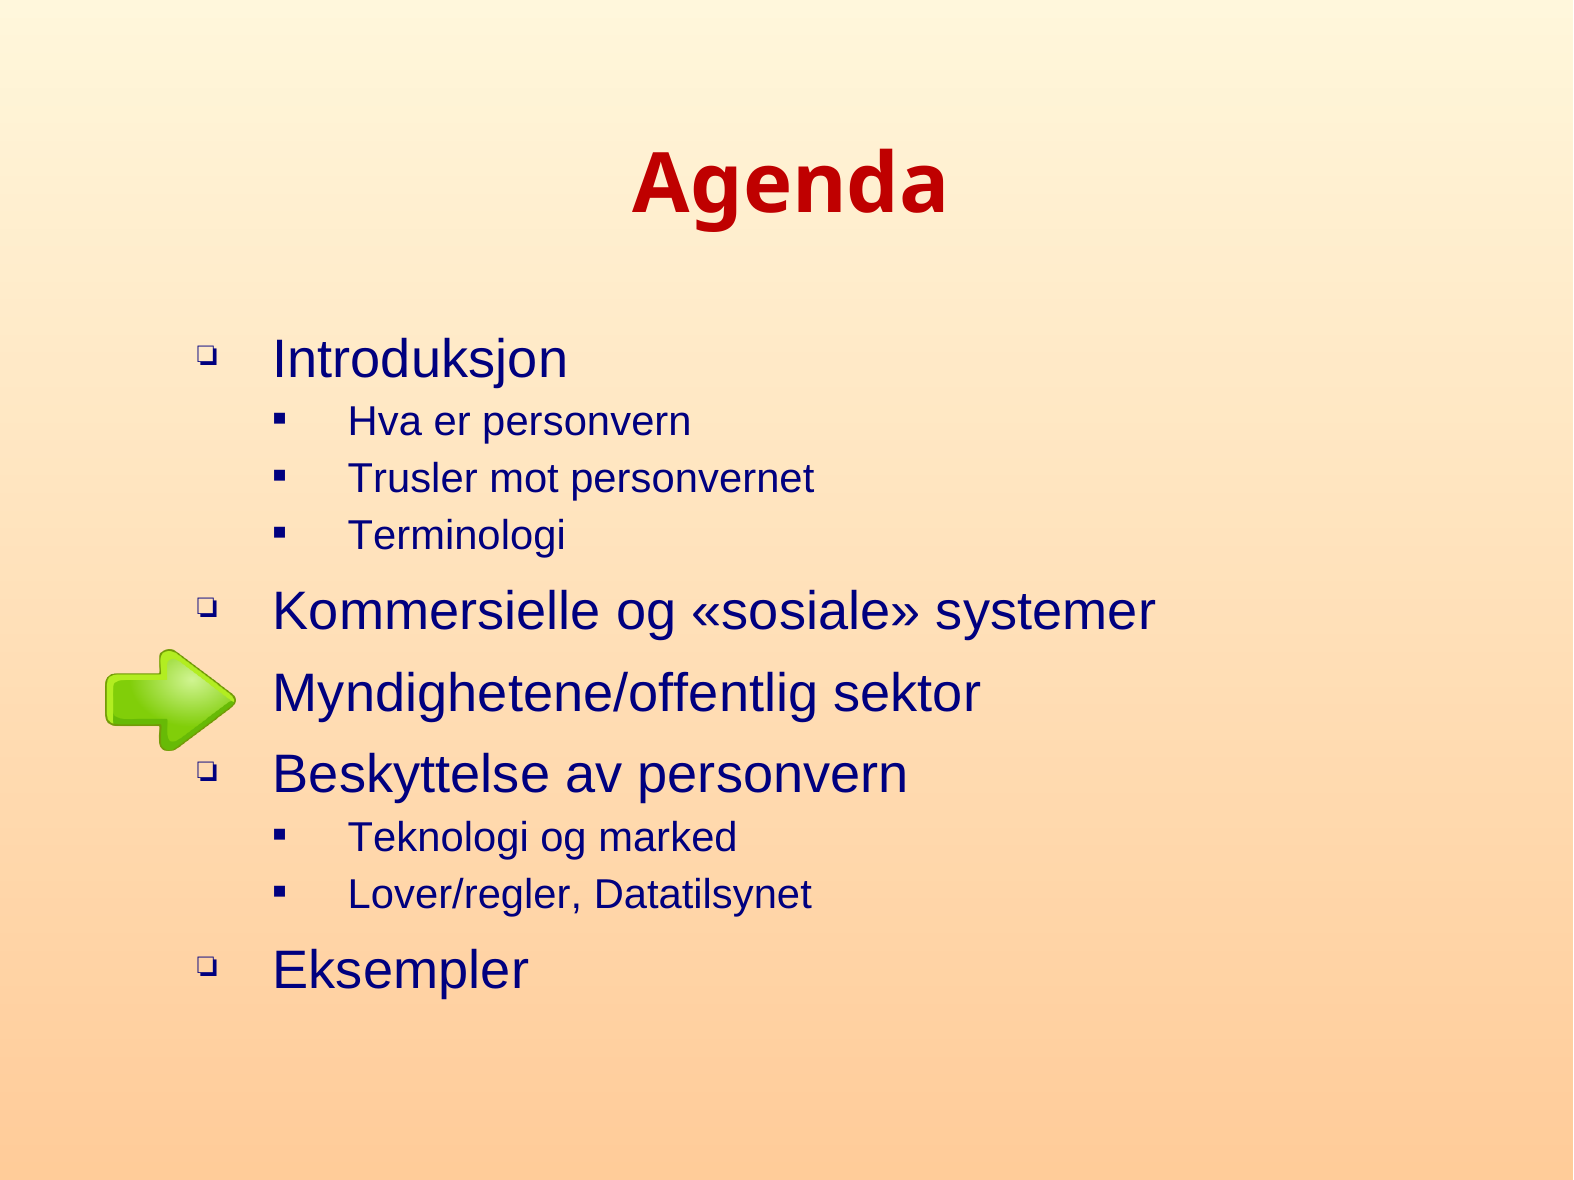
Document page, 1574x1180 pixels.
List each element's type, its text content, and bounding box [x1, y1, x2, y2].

list Introduksjon Hva er personvern Trusler mot personvernet Terminologi Kommersielle og «sosiale» systemer Myndighetene/offentlig sektor Beskyttelse av personvern Teknologi og marked Lover/regler, Datatilsynet Eksempler [197, 334, 1574, 1169]
title Agenda [39, 54, 1543, 309]
picture [105, 649, 236, 751]
